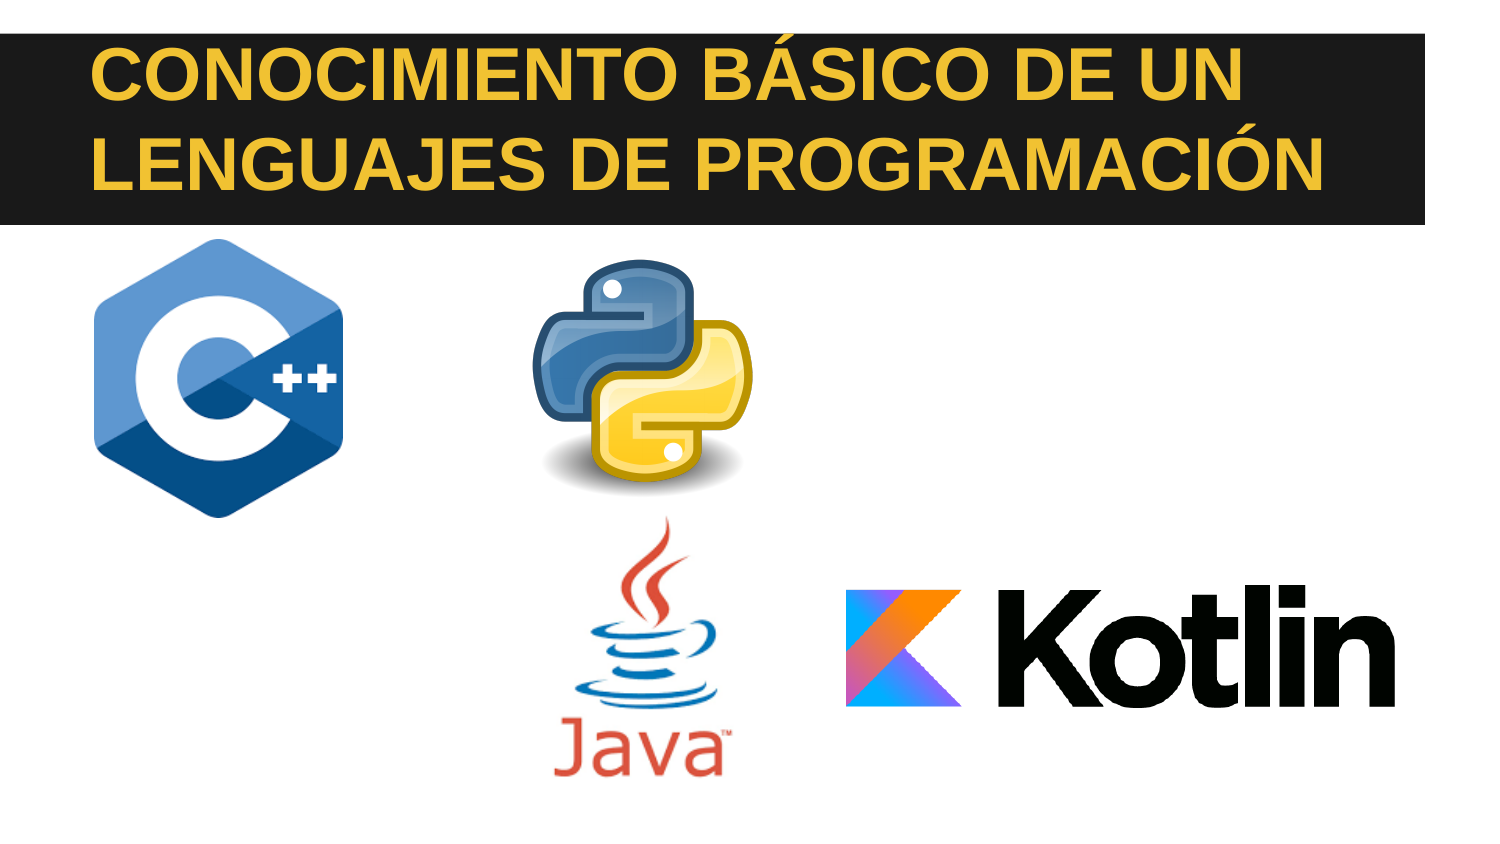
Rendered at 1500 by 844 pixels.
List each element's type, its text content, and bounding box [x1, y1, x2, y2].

picture [416, 510, 1395, 783]
text_box CONOCIMIENTO BÁSICO DE UN LENGUAJES DE PROGRAMACIÓN [74, 33, 1425, 221]
picture [94, 239, 343, 518]
picture [518, 254, 767, 503]
